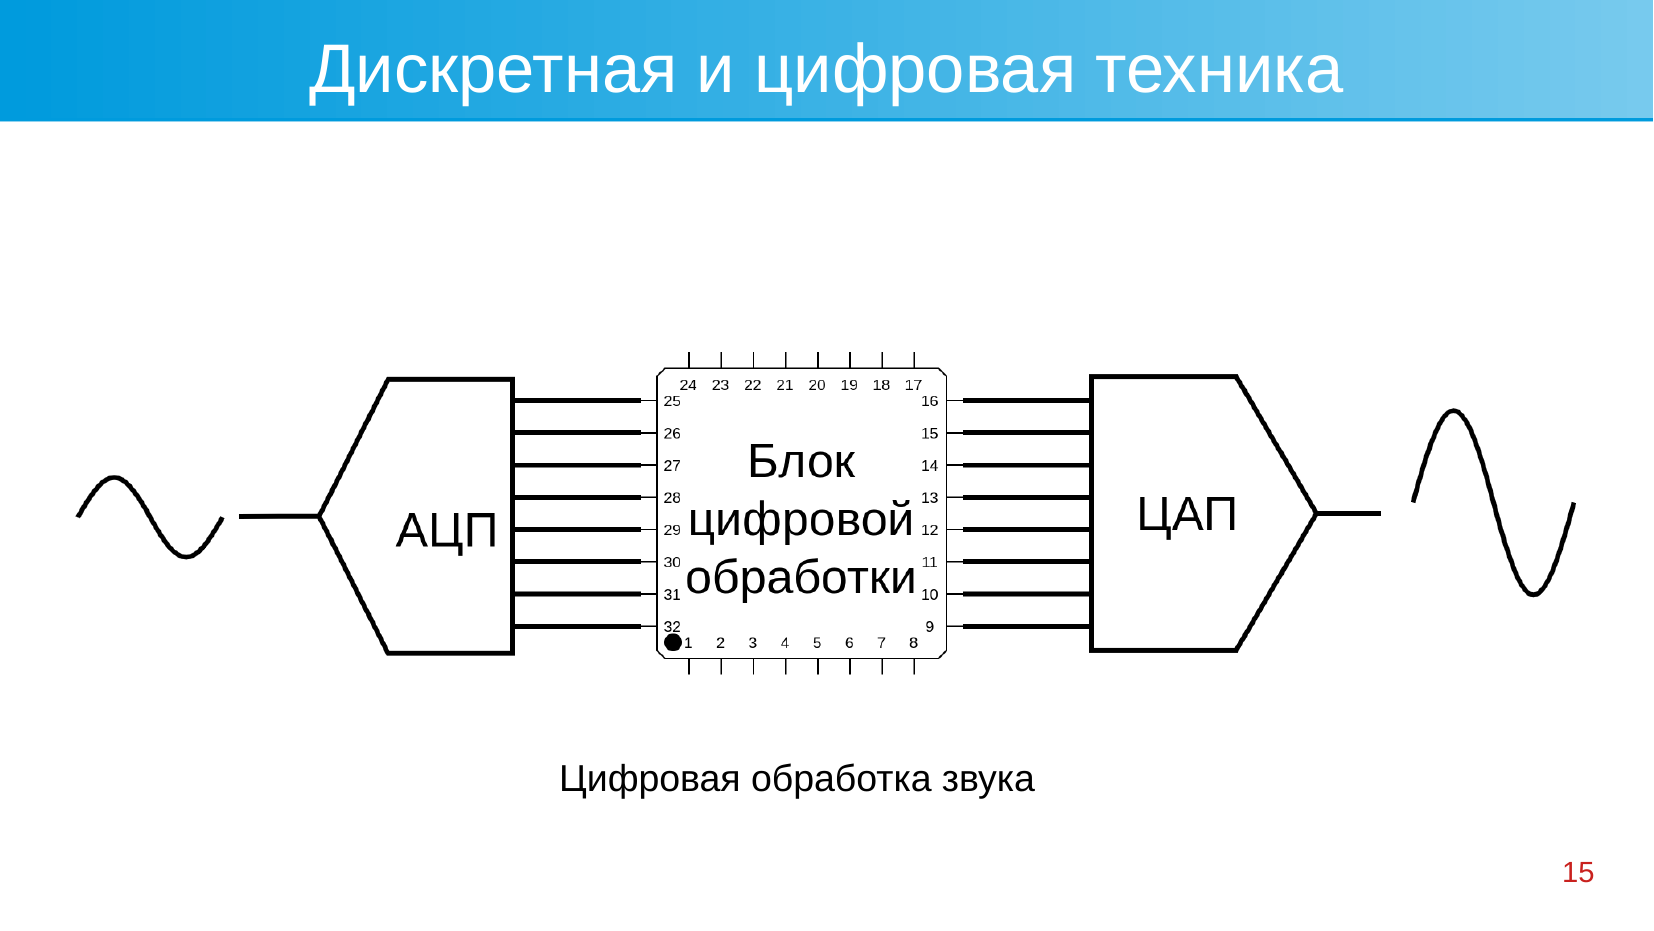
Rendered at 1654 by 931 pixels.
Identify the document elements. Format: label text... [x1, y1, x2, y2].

title Дискретная и цифровая техника [59, 29, 1595, 108]
picture [75, 351, 1576, 676]
text_box Цифровая обработка звука [544, 750, 1051, 807]
